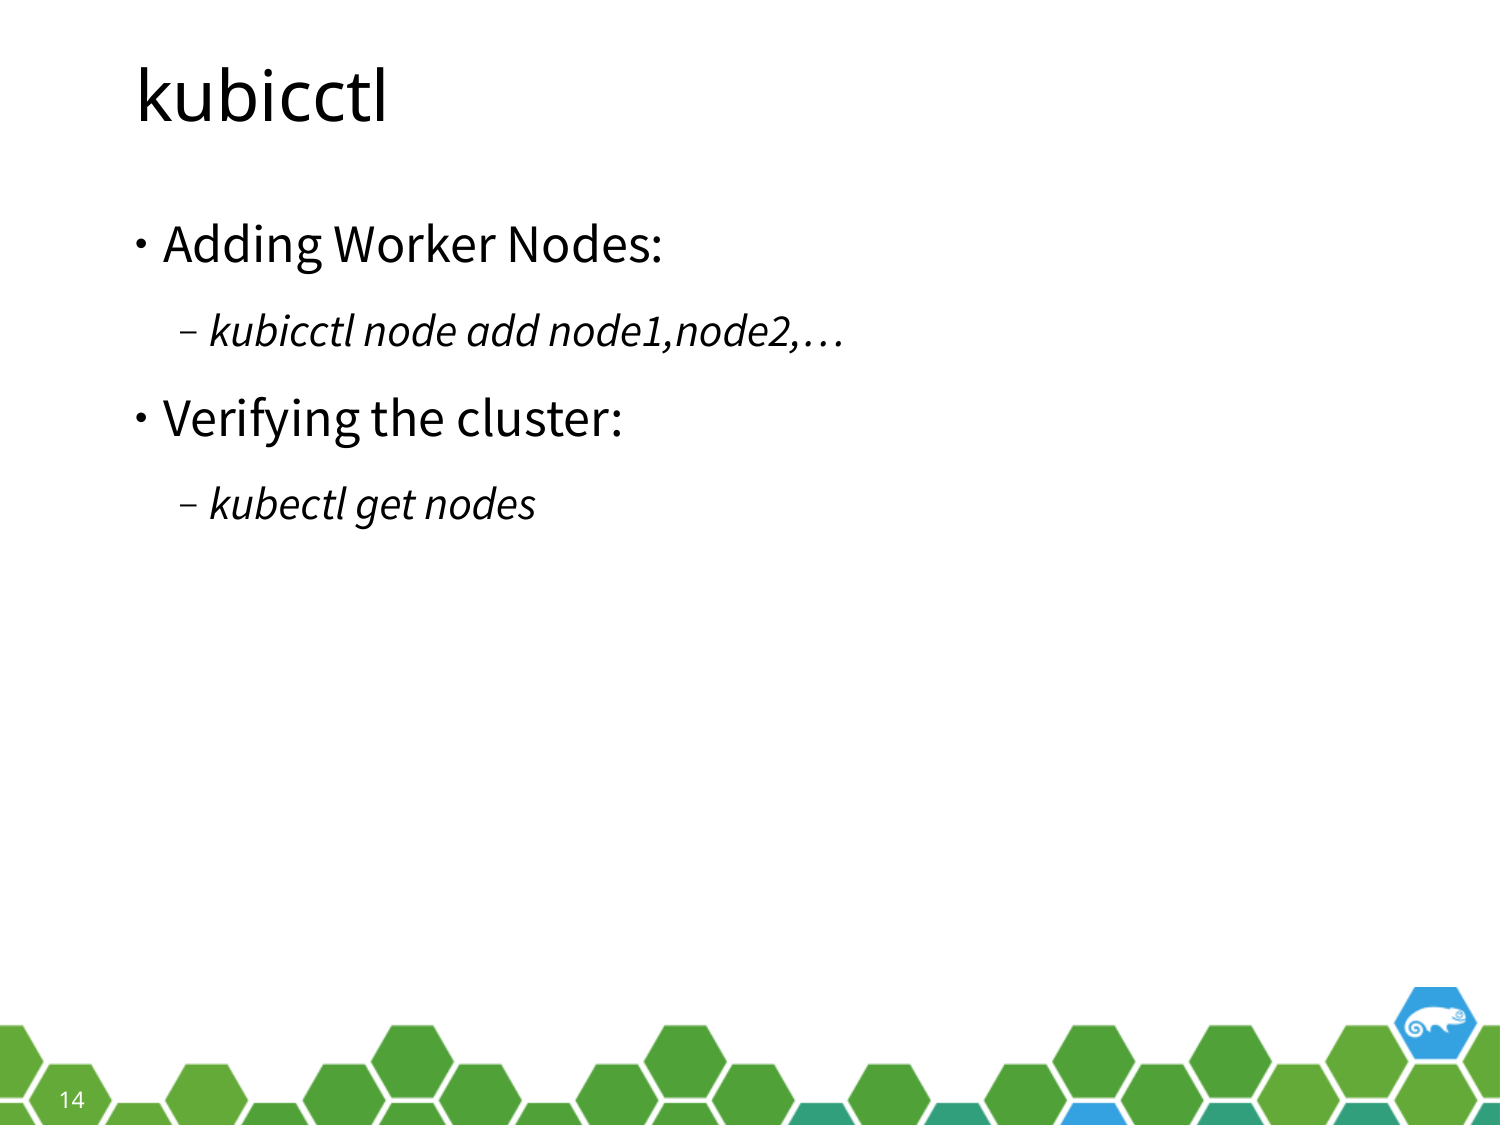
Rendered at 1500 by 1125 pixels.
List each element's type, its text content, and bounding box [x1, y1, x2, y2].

list Adding Worker Nodes: kubicctl node add node1,node2,… Verifying the cluster: kubectl get nodes [135, 208, 1372, 862]
title kubicctl [135, 12, 1372, 175]
picture [0, 987, 1500, 1125]
